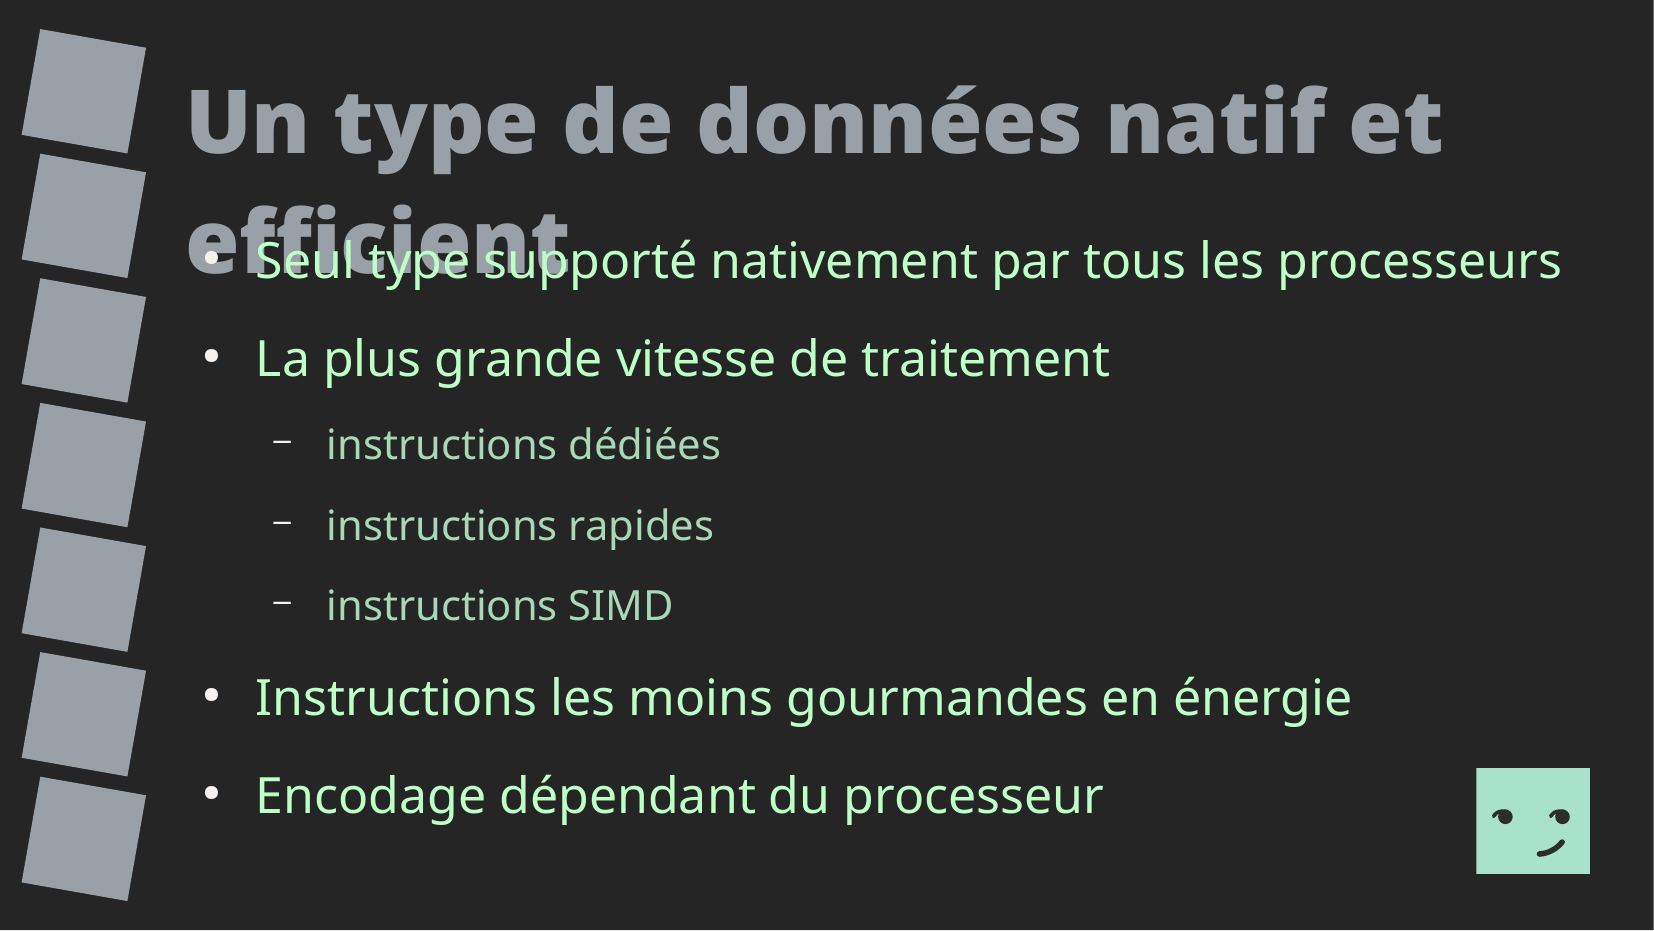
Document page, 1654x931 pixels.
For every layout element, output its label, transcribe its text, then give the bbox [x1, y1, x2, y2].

list Seul type supporté nativement par tous les processeurs La plus grande vitesse de traitement instructions dédiées instructions rapides instructions SIMD Instructions les moins gourmandes en énergie Encodage dépendant du processeur [184, 225, 1636, 901]
picture [1476, 767, 1591, 874]
title Un type de données natif et efficient [184, 59, 1654, 154]
